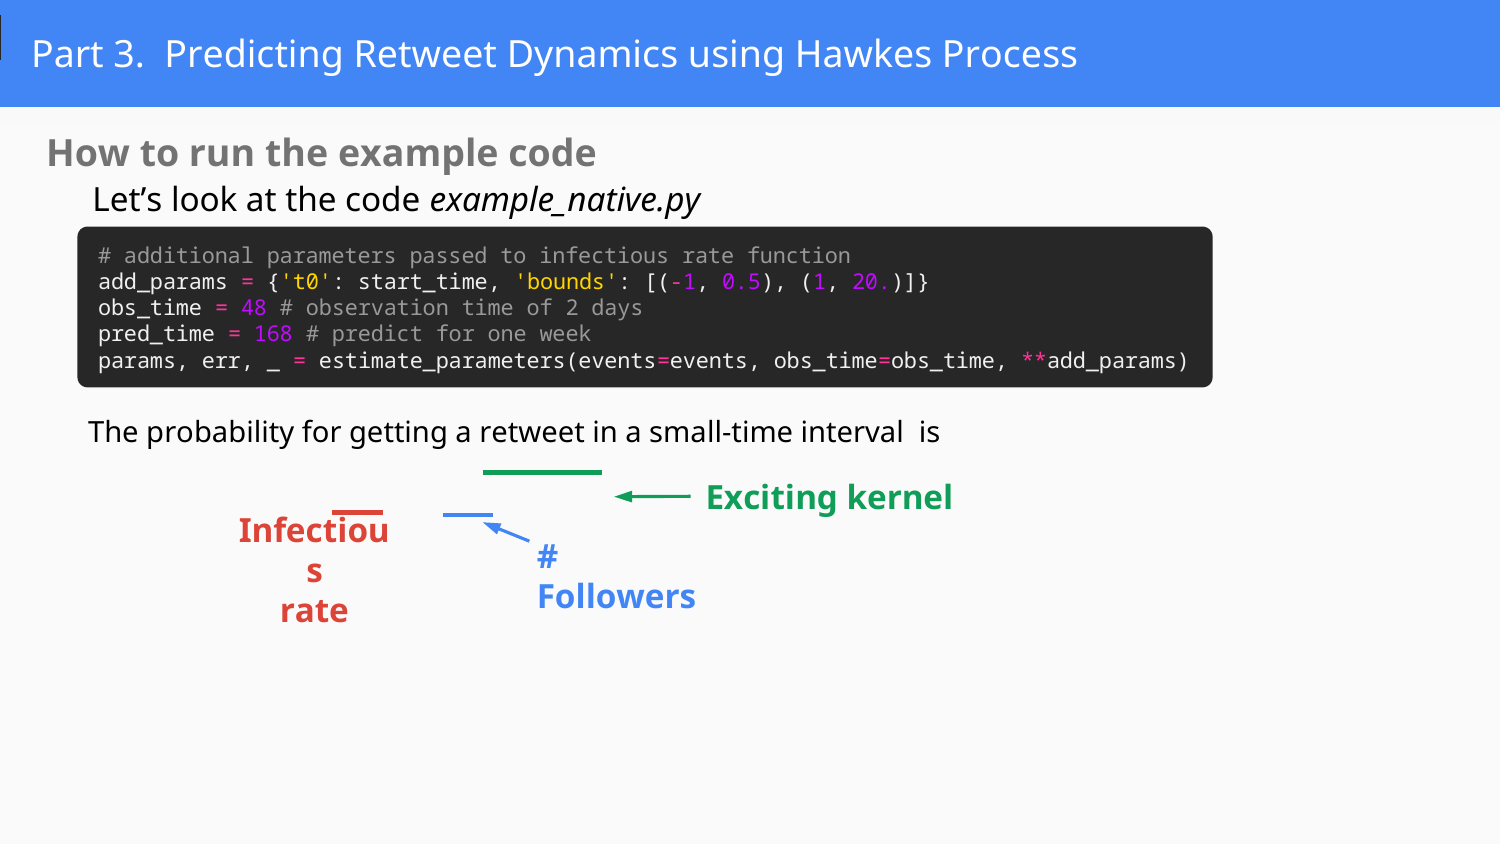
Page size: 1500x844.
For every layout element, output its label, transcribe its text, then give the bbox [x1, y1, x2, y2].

text_box Infectious rate [223, 501, 406, 636]
text_box # Followers [522, 528, 732, 623]
text_box The probability for getting a retweet in a small-time interval is [73, 406, 1407, 456]
text_box # additional parameters passed to infectious rate function add_params = {'t0': start_time, 'bounds': [(-1, 0.5), (1, 20.)]} obs_time = 48 # observation time of 2 days pred_time = 168 # predict for one week params, err, _ = estimate_parameters(events=events, obs_time=obs_time, **add_params) [77, 226, 1213, 388]
text_box Exciting kernel [691, 469, 1157, 524]
text_box How to run the example code [31, 106, 1423, 177]
title Part 3. Predicting Retweet Dynamics using Hawkes Process [16, 2, 1465, 102]
text_box Let’s look at the code example_native.py [77, 170, 752, 227]
